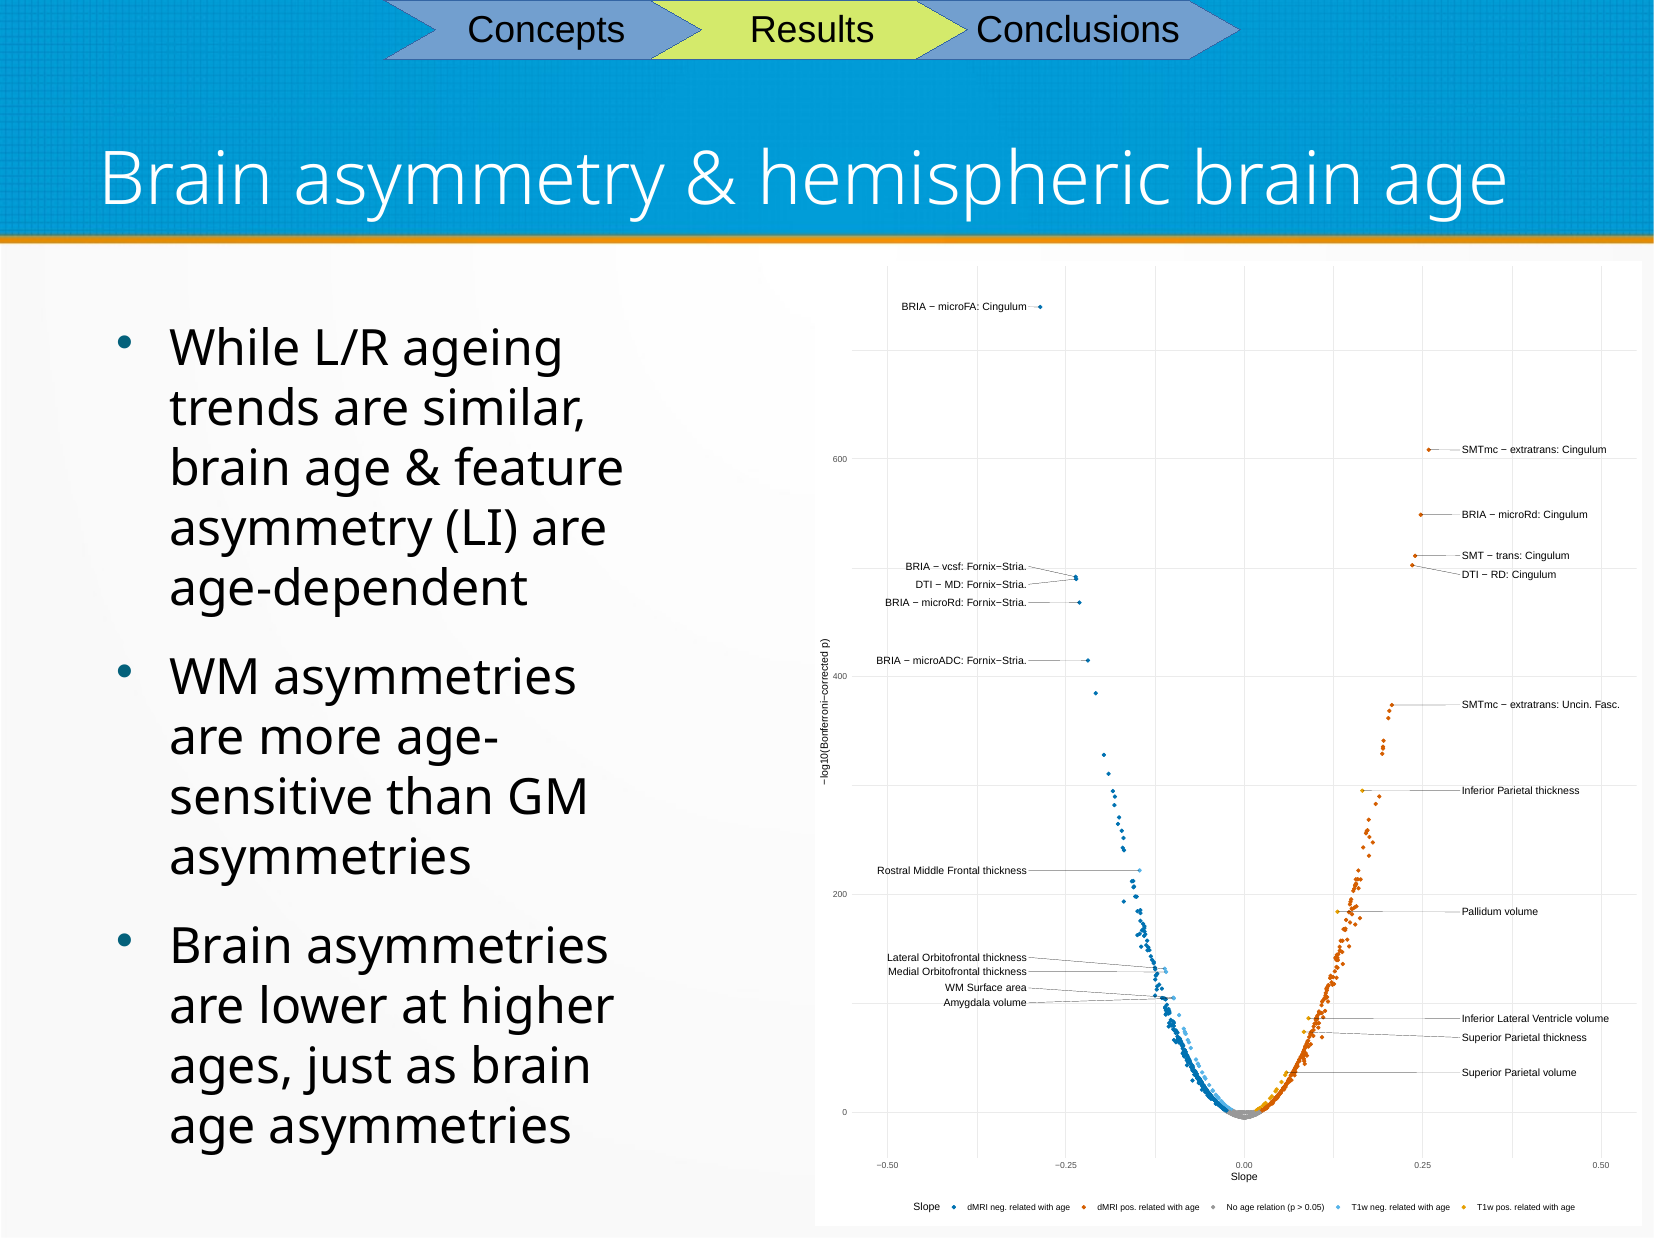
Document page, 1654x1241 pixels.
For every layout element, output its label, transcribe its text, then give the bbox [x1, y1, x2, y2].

text_box Results [649, 0, 966, 59]
picture [0, 233, 1654, 1241]
text_box Concepts [383, 0, 700, 59]
text_box Conclusions [915, 0, 1241, 59]
list While L/R ageing trends are similar, brain age & feature asymmetry (LI) are age-dependent WM asymmetries are more age-sensitive than GM asymmetries Brain asymmetries are lower at higher ages, just as brain age asymmetries [98, 315, 650, 1241]
title Brain asymmetry & hemispheric brain age [98, 59, 1654, 227]
